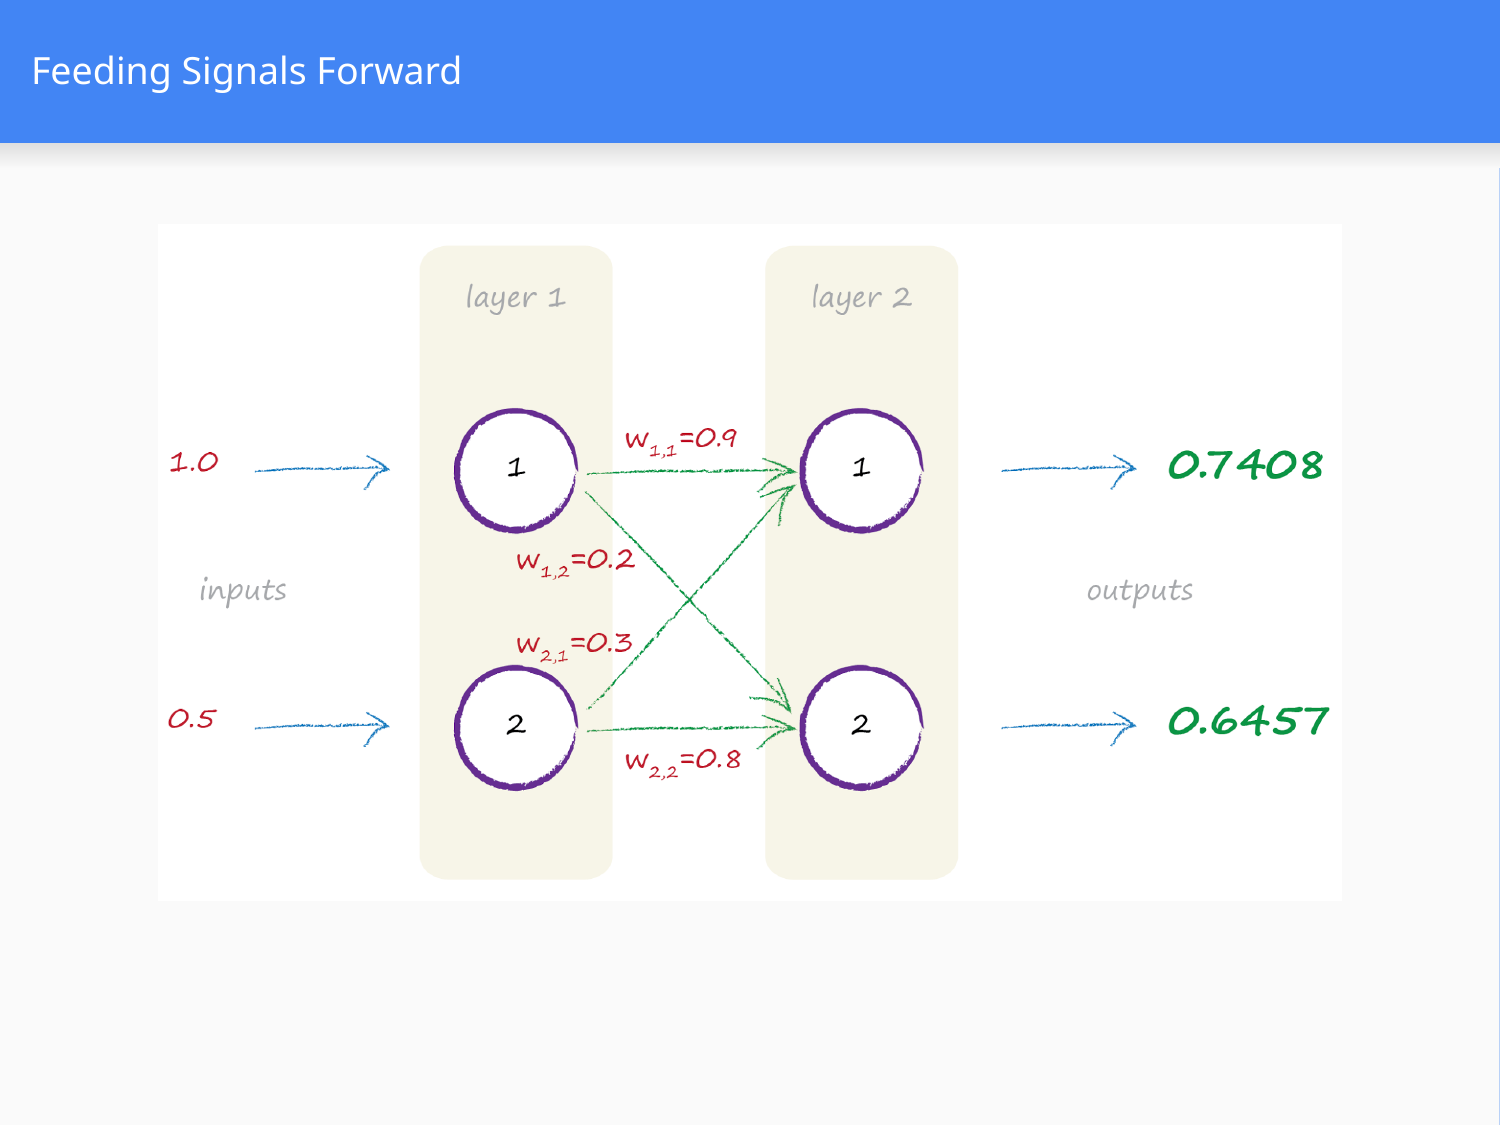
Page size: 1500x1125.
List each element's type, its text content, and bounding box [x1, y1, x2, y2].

title Feeding Signals Forward [16, 3, 1464, 136]
picture [158, 224, 1342, 901]
